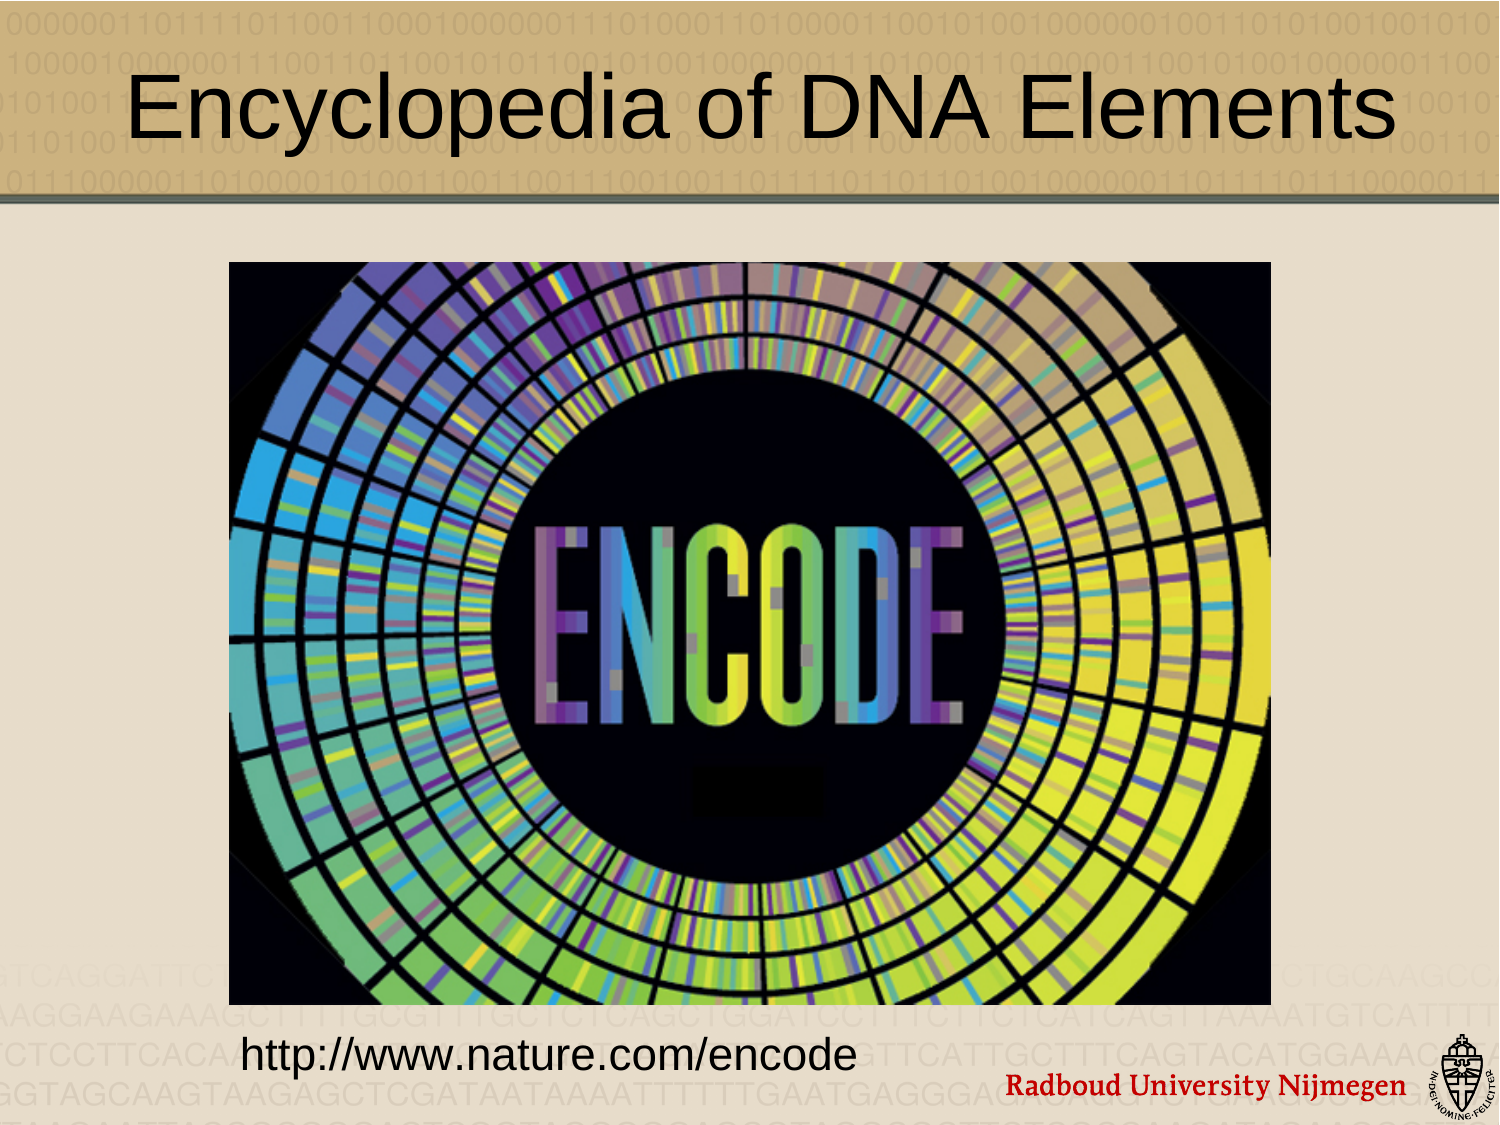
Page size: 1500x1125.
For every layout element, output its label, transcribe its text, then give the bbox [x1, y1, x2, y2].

title Encyclopedia of DNA Elements [75, 7, 1425, 196]
picture [0, 1, 1500, 1125]
text_box http://www.nature.com/encode [225, 1017, 901, 1088]
